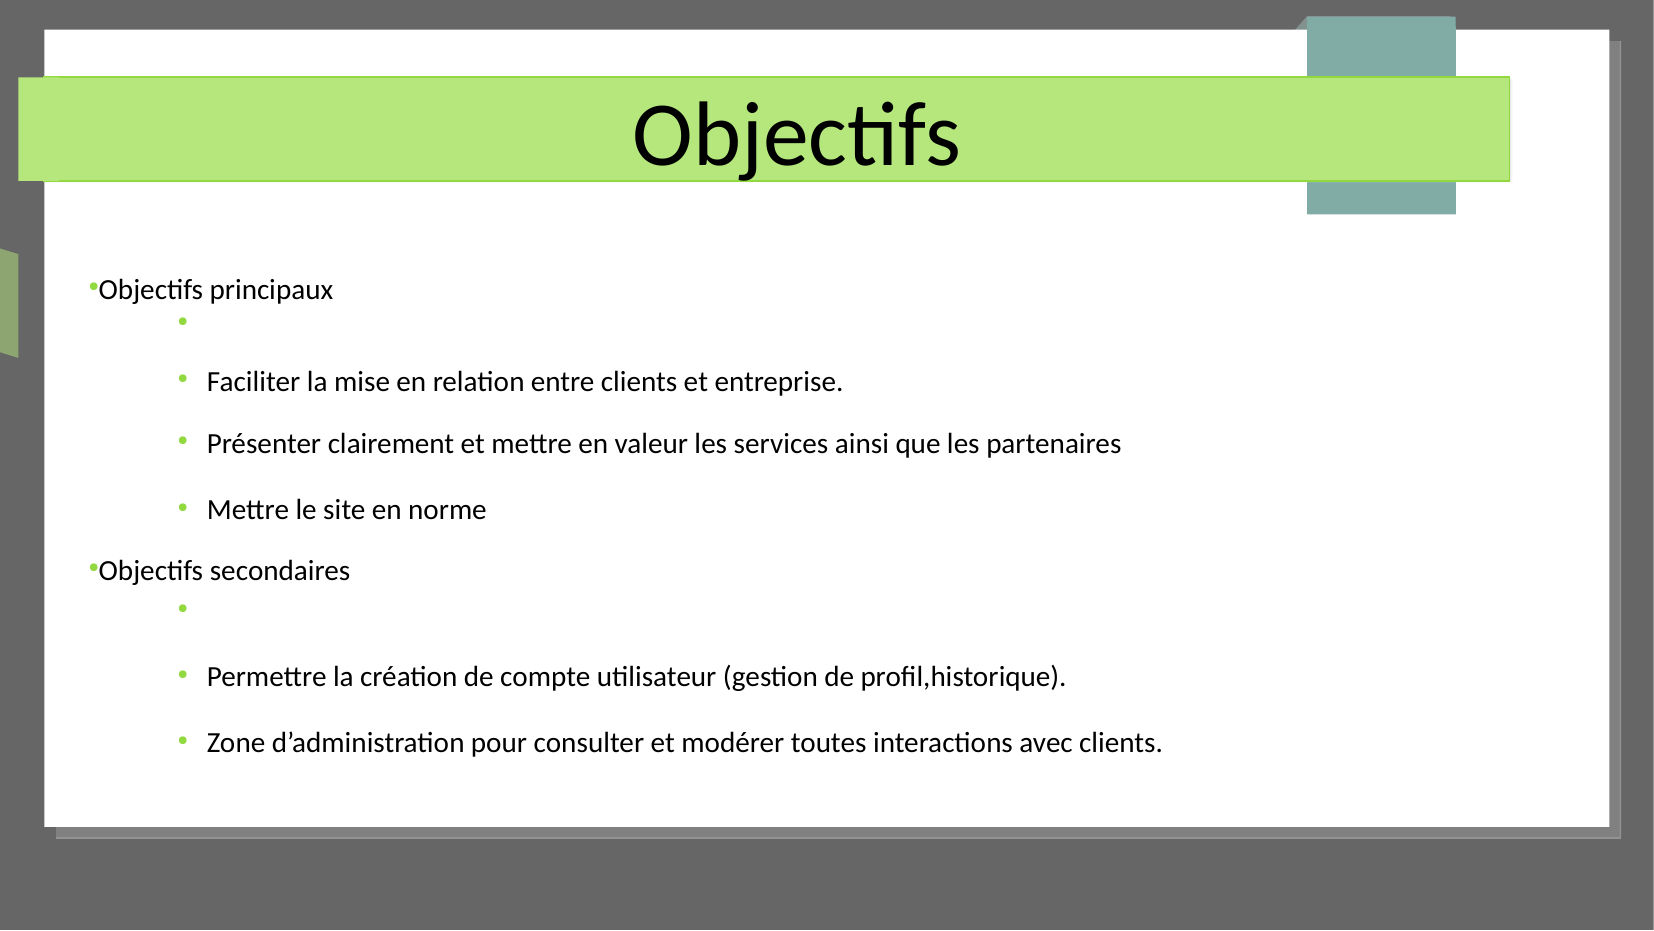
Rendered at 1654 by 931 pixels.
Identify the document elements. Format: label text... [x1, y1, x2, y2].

title Objectifs [88, 73, 1506, 178]
list Objectifs principaux Faciliter la mise en relation entre clients et entreprise. Présenter clairement et mettre en valeur les services ainsi que les partenaires Mettre le site en norme Objectifs secondaires Permettre la création de compte utilisateur (gestion de profil,historique). Zone d’administration pour consulter et modérer toutes interactions avec clients. [88, 221, 1565, 813]
